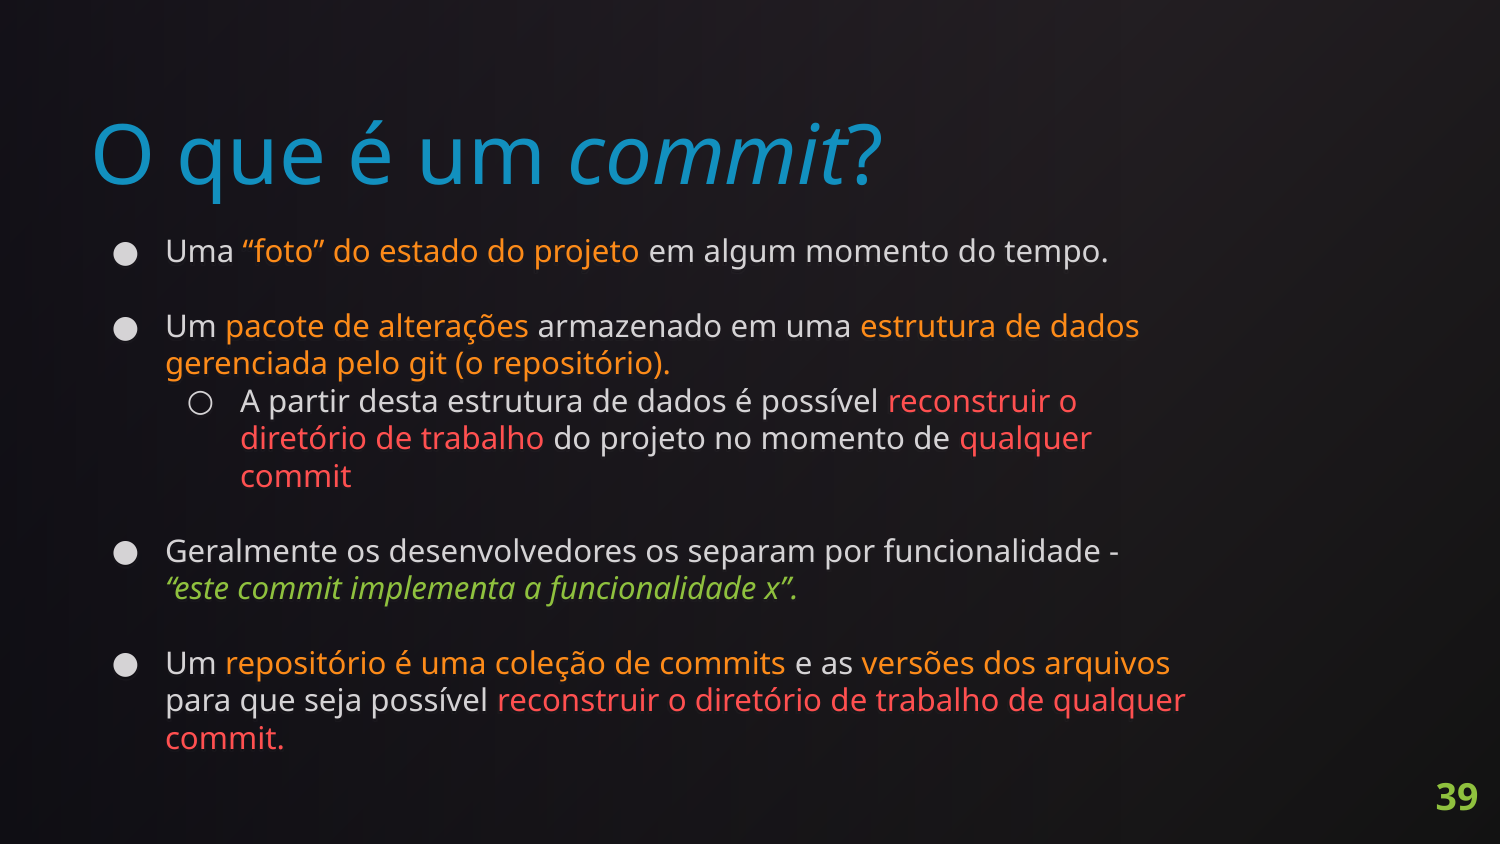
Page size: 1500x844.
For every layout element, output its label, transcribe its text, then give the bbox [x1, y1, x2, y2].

title O que é um commit? [75, 71, 1140, 216]
slide_number <number> [1407, 752, 1494, 844]
list Uma “foto” do estado do projeto em algum momento do tempo. Um pacote de alterações armazenado em uma estrutura de dados gerenciada pelo git (o repositório). A partir desta estrutura de dados é possível reconstruir o diretório de trabalho do projeto no momento de qualquer commit Geralmente os desenvolvedores os separam por funcionalidade - “este commit implementa a funcionalidade x”. Um repositório é uma coleção de commits e as versões dos arquivos para que seja possível reconstruir o diretório de trabalho de qualquer commit. [75, 216, 1206, 785]
